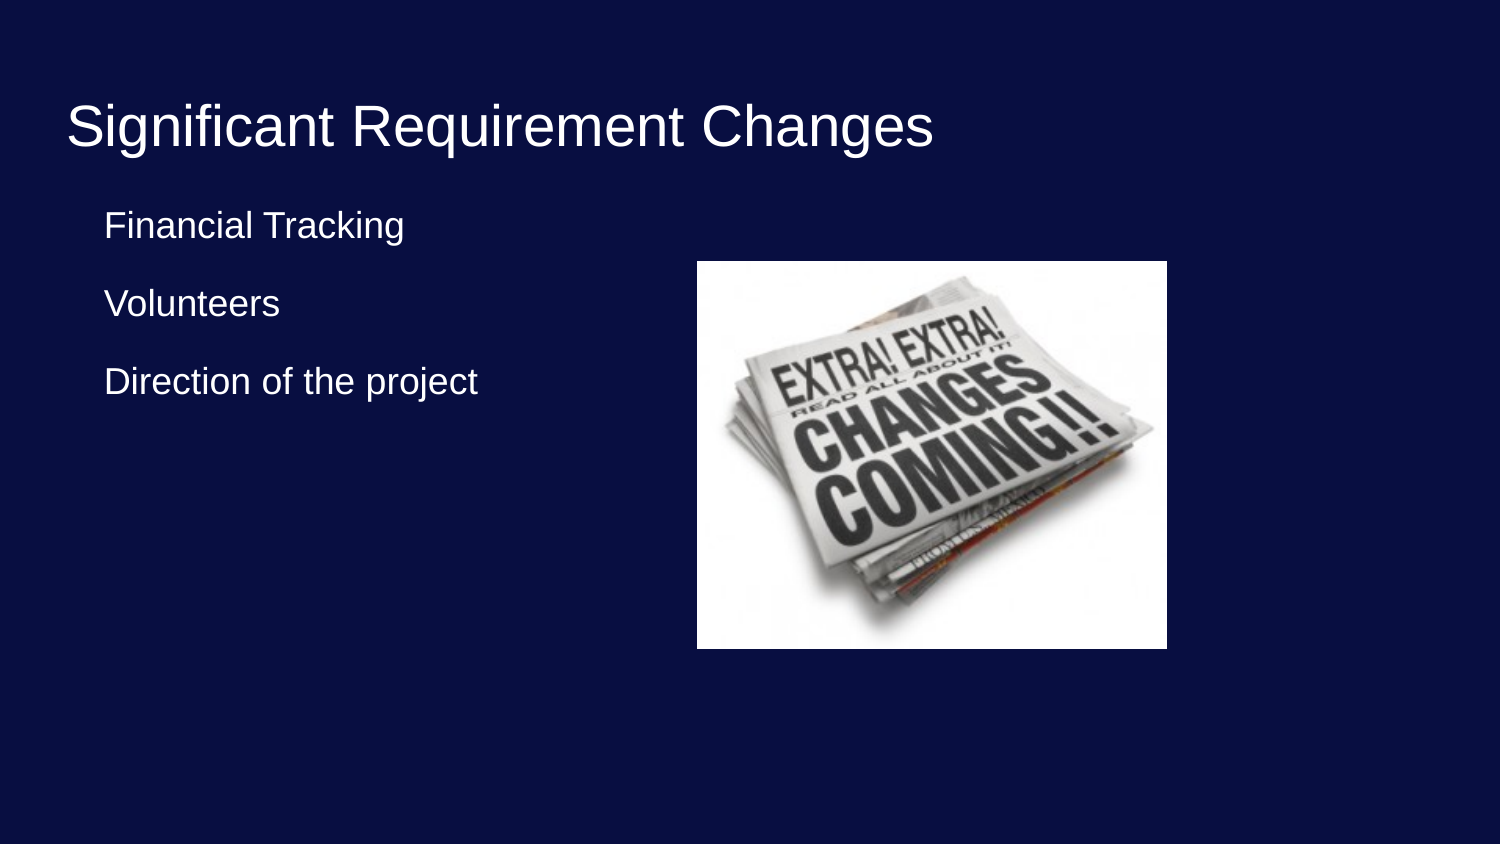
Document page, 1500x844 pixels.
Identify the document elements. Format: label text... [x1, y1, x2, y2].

picture [697, 261, 1167, 649]
title Significant Requirement Changes [51, 72, 1449, 167]
list Financial Tracking Volunteers Direction of the project [51, 185, 1449, 747]
